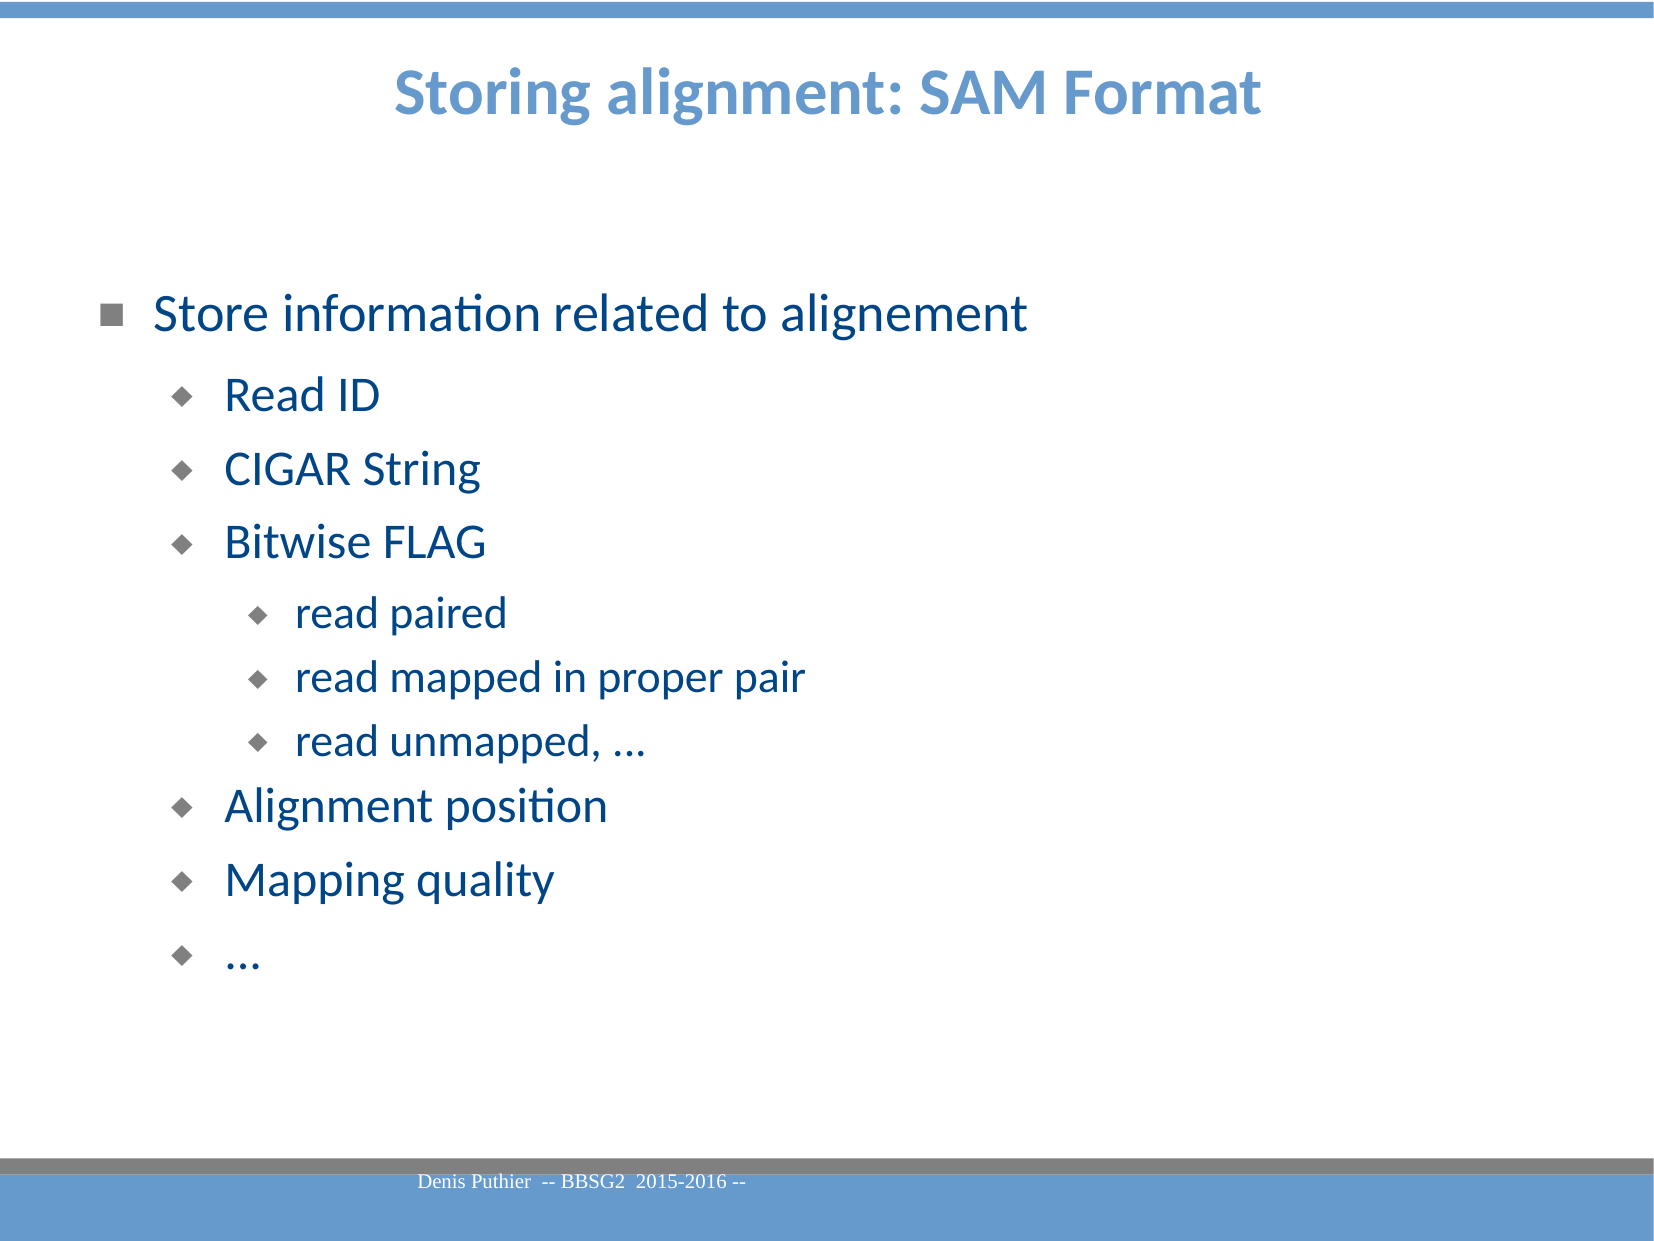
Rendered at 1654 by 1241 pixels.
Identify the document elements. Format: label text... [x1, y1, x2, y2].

list Store information related to alignement Read ID CIGAR String Bitwise FLAG read paired read mapped in proper pair read unmapped, ... Alignment position Mapping quality ... [82, 290, 1571, 1109]
title Storing alignment: SAM Format [85, 18, 1574, 177]
